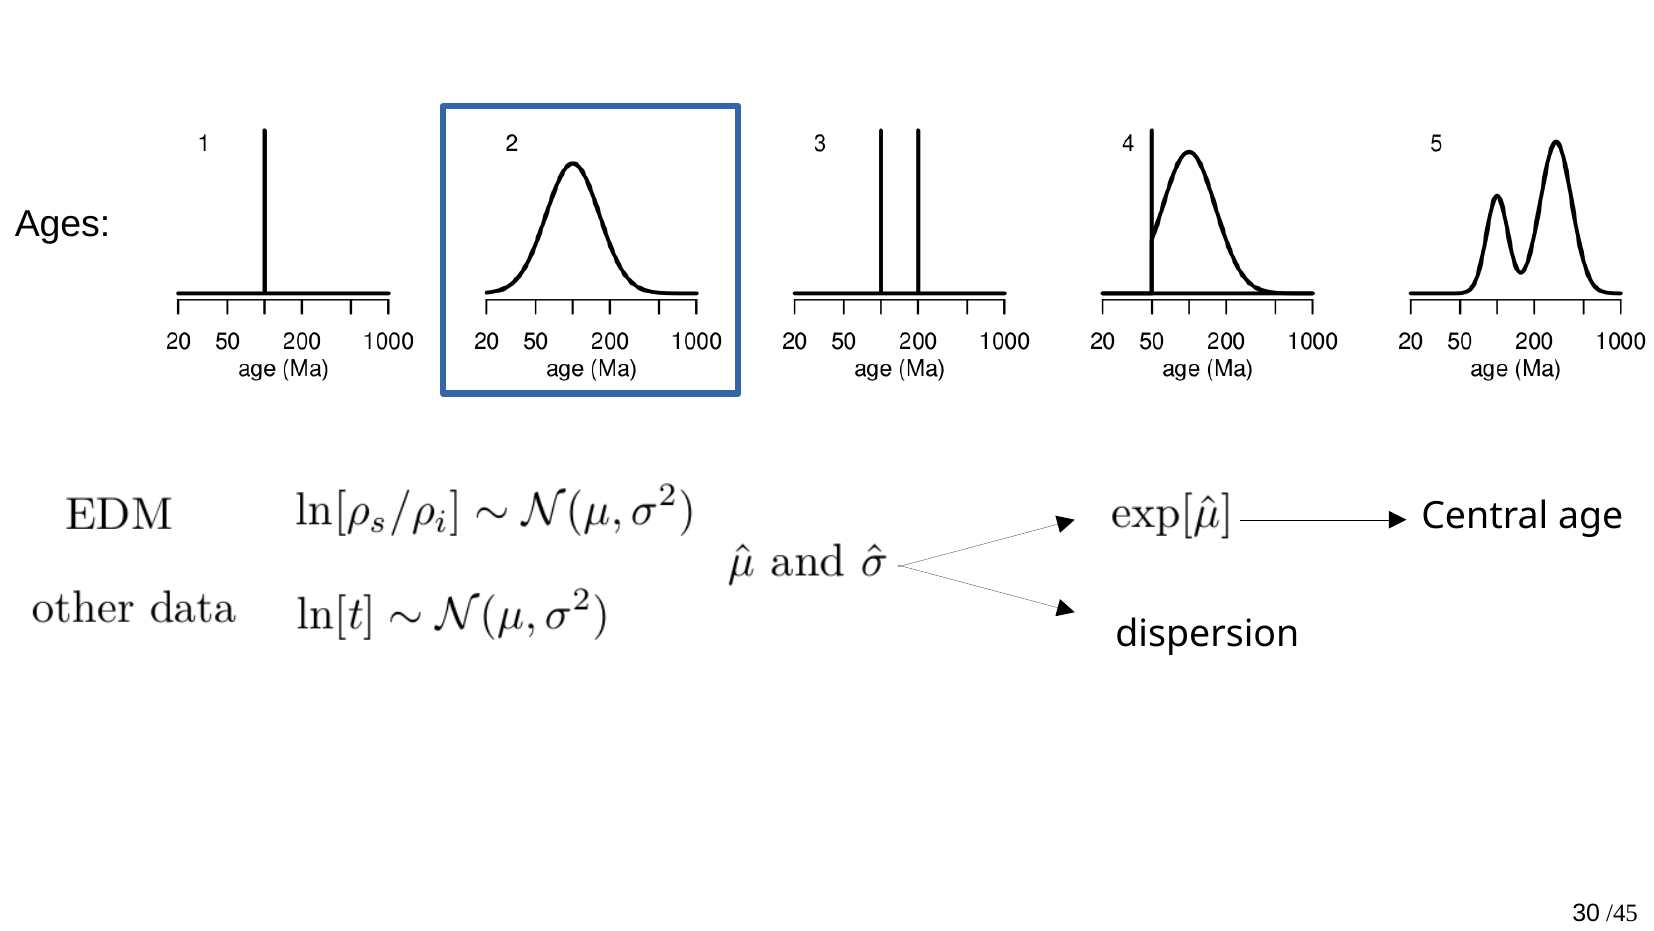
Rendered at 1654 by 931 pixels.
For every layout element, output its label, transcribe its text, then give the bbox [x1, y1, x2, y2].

text_box dispersion [1100, 599, 1300, 668]
picture [294, 578, 615, 650]
picture [289, 477, 701, 550]
picture [23, 588, 239, 632]
picture [1110, 485, 1241, 550]
picture [714, 531, 891, 596]
text_box Ages: [0, 194, 178, 252]
picture [64, 490, 173, 534]
text_box Central age [1406, 481, 1630, 550]
picture [162, 118, 440, 394]
picture [446, 118, 735, 390]
picture [741, 118, 1654, 394]
